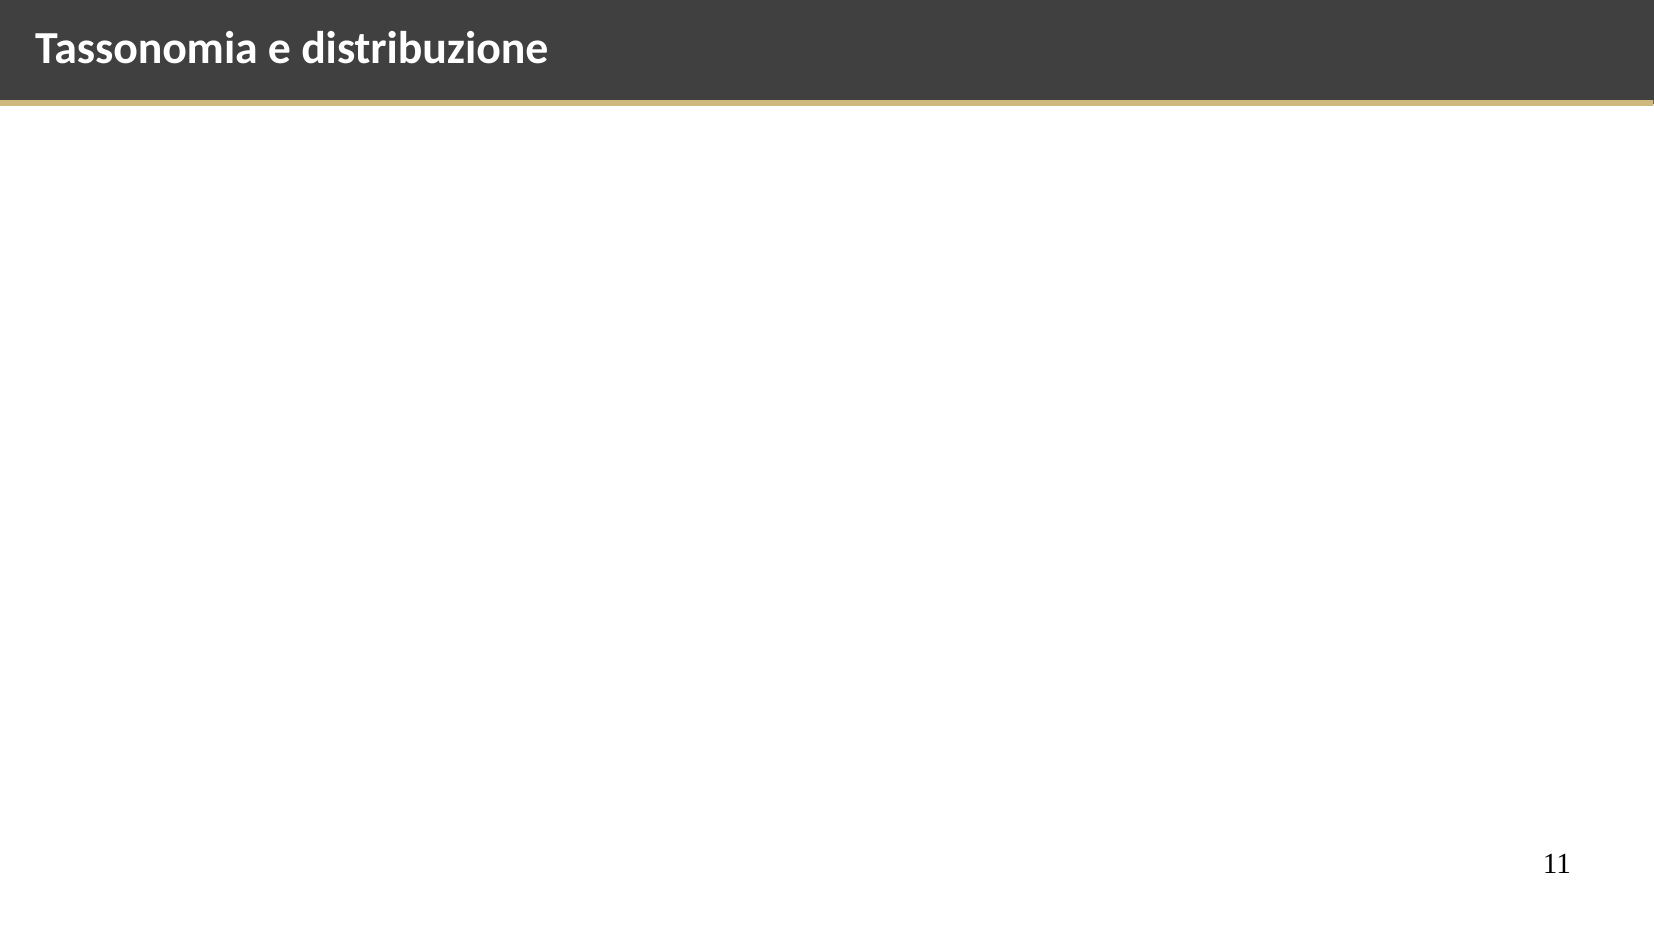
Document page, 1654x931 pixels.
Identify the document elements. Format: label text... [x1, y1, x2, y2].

text_box Tassonomia e distribuzione [0, 0, 1654, 100]
